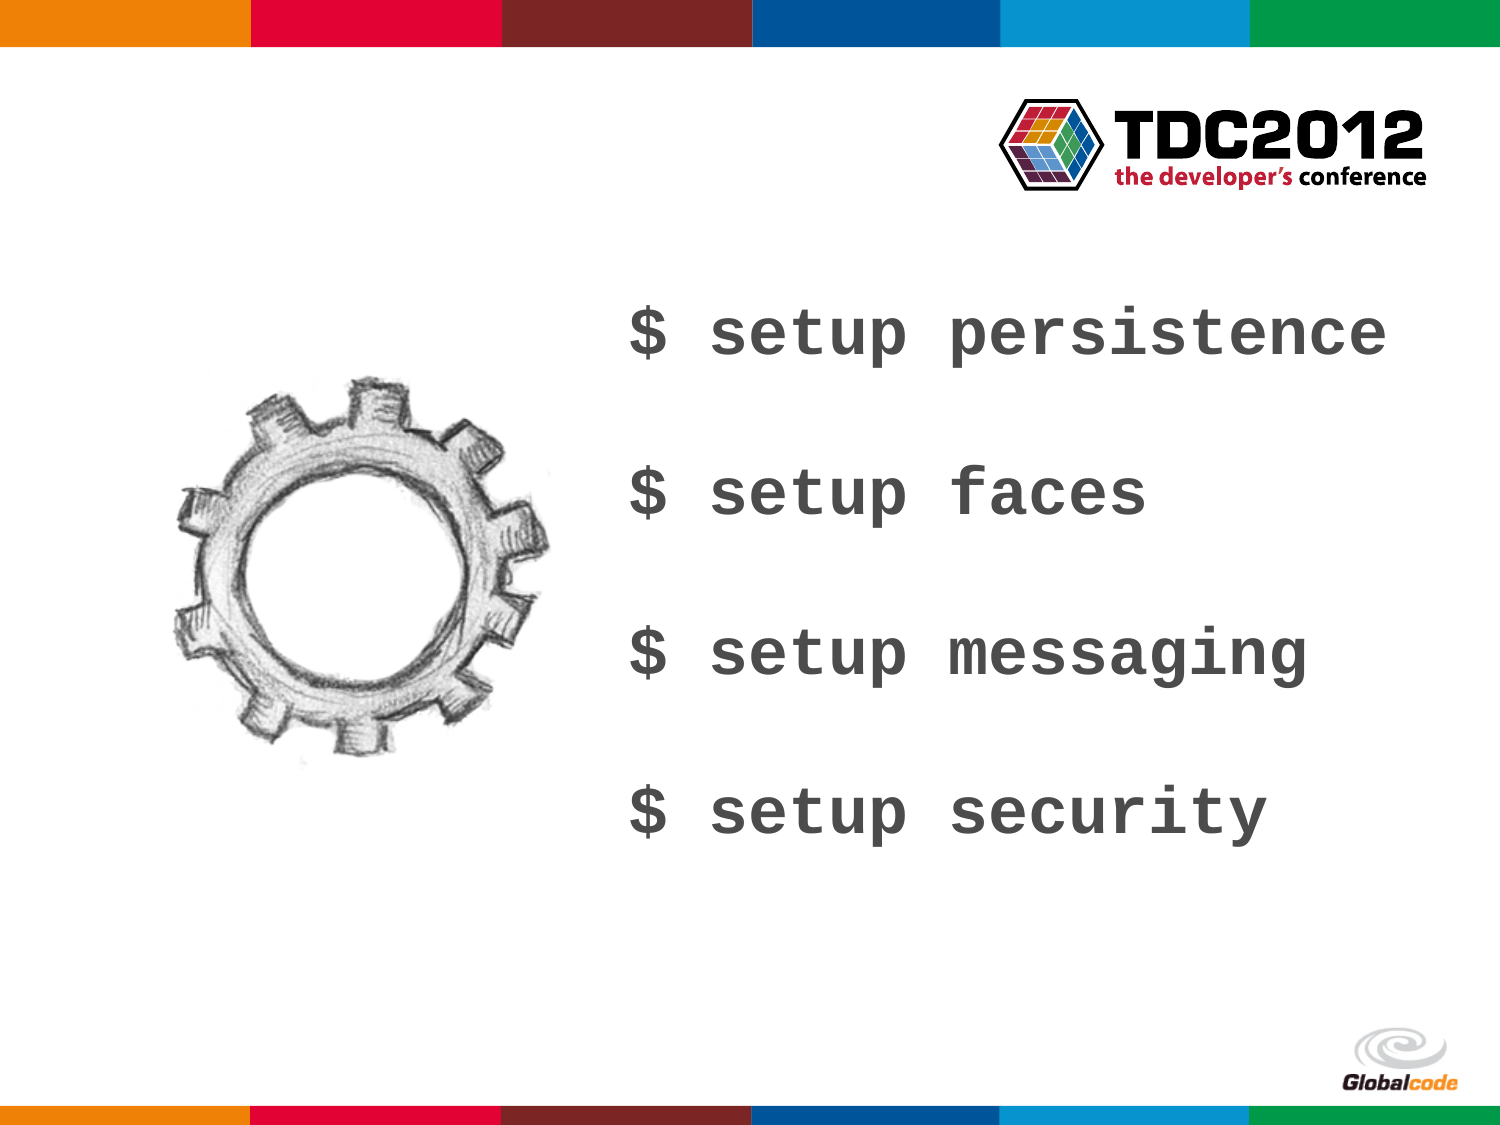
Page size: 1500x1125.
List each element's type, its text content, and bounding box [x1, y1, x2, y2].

picture [1340, 999, 1459, 1105]
picture [159, 369, 560, 770]
text_box $ setup persistence $ setup faces $ setup messaging $ setup security [613, 280, 1484, 855]
